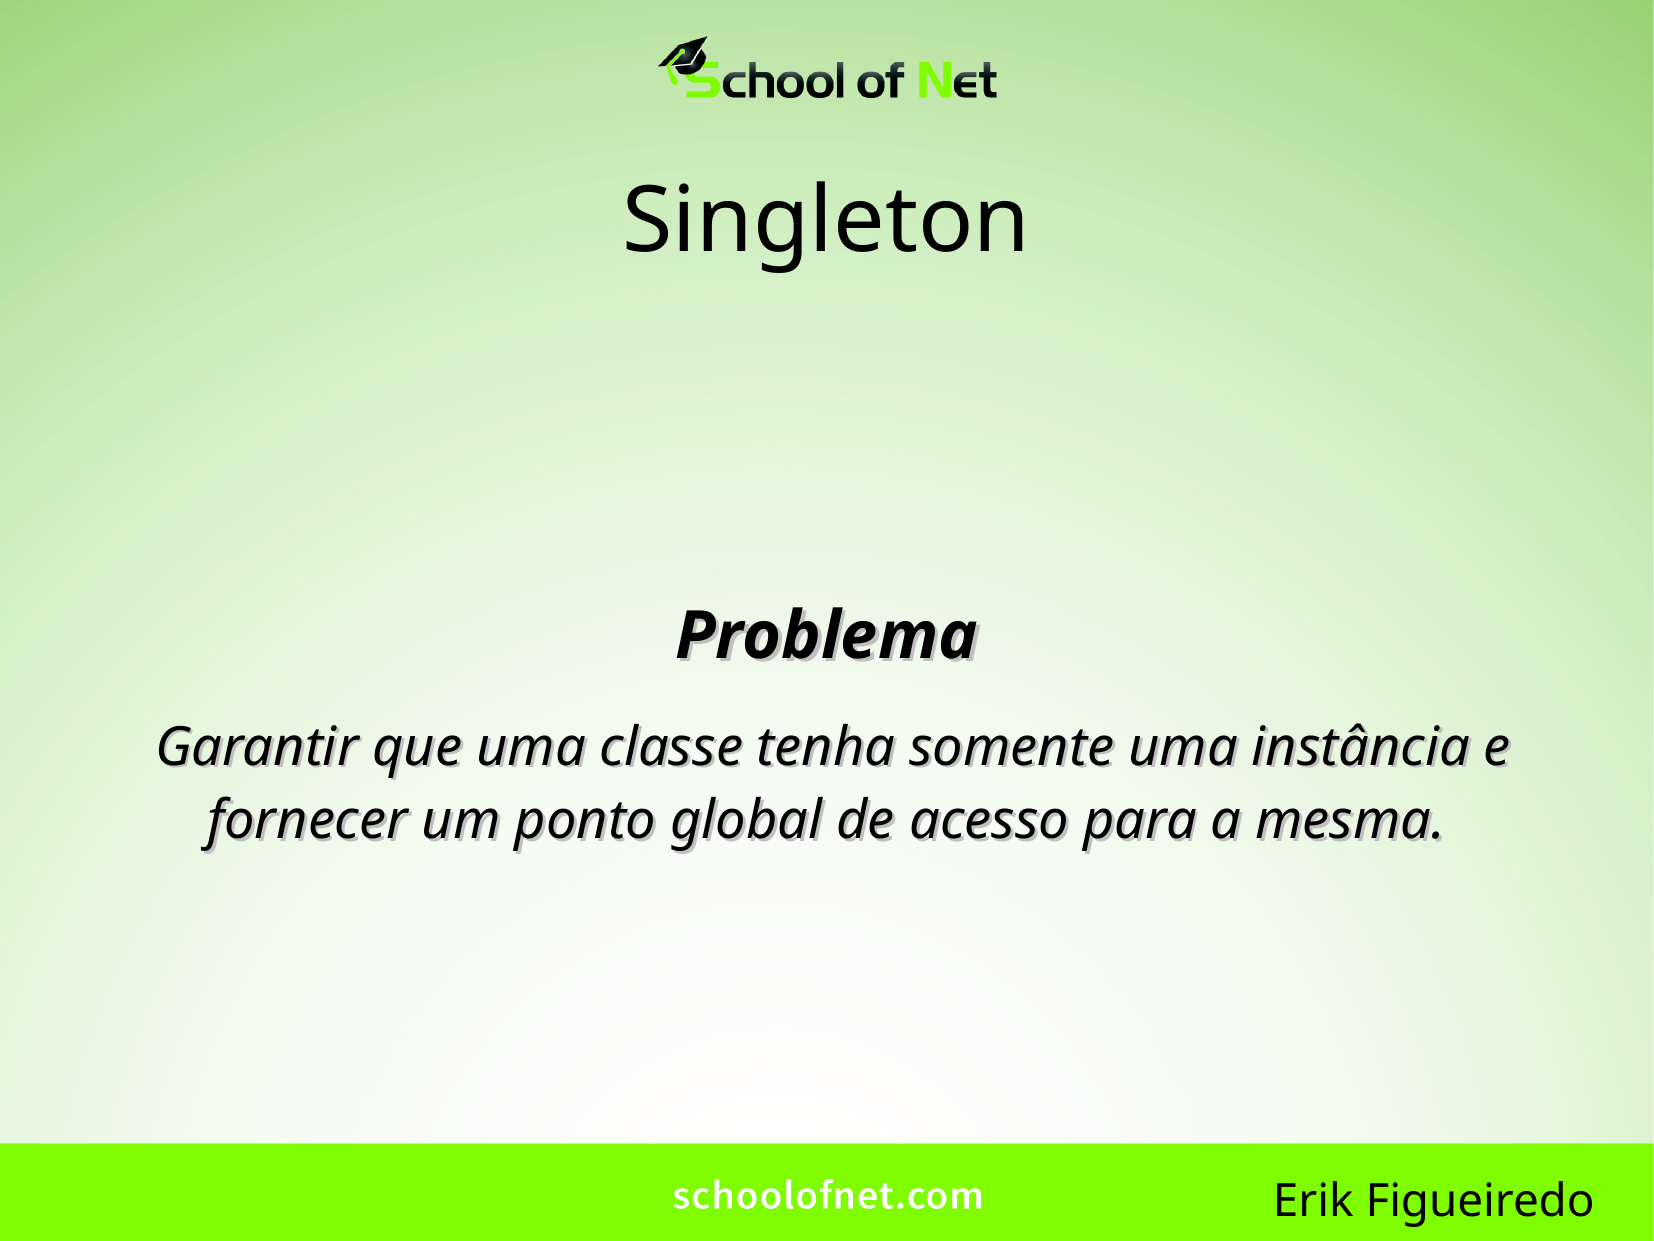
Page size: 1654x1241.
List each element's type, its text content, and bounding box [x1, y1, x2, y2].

title Singleton [82, 141, 1571, 290]
list Problema Garantir que uma classe tenha somente uma instância e fornecer um ponto global de acesso para a mesma. [82, 311, 1571, 1131]
picture [0, 0, 1654, 1241]
text_box Erik Figueiredo [768, 1157, 1595, 1241]
